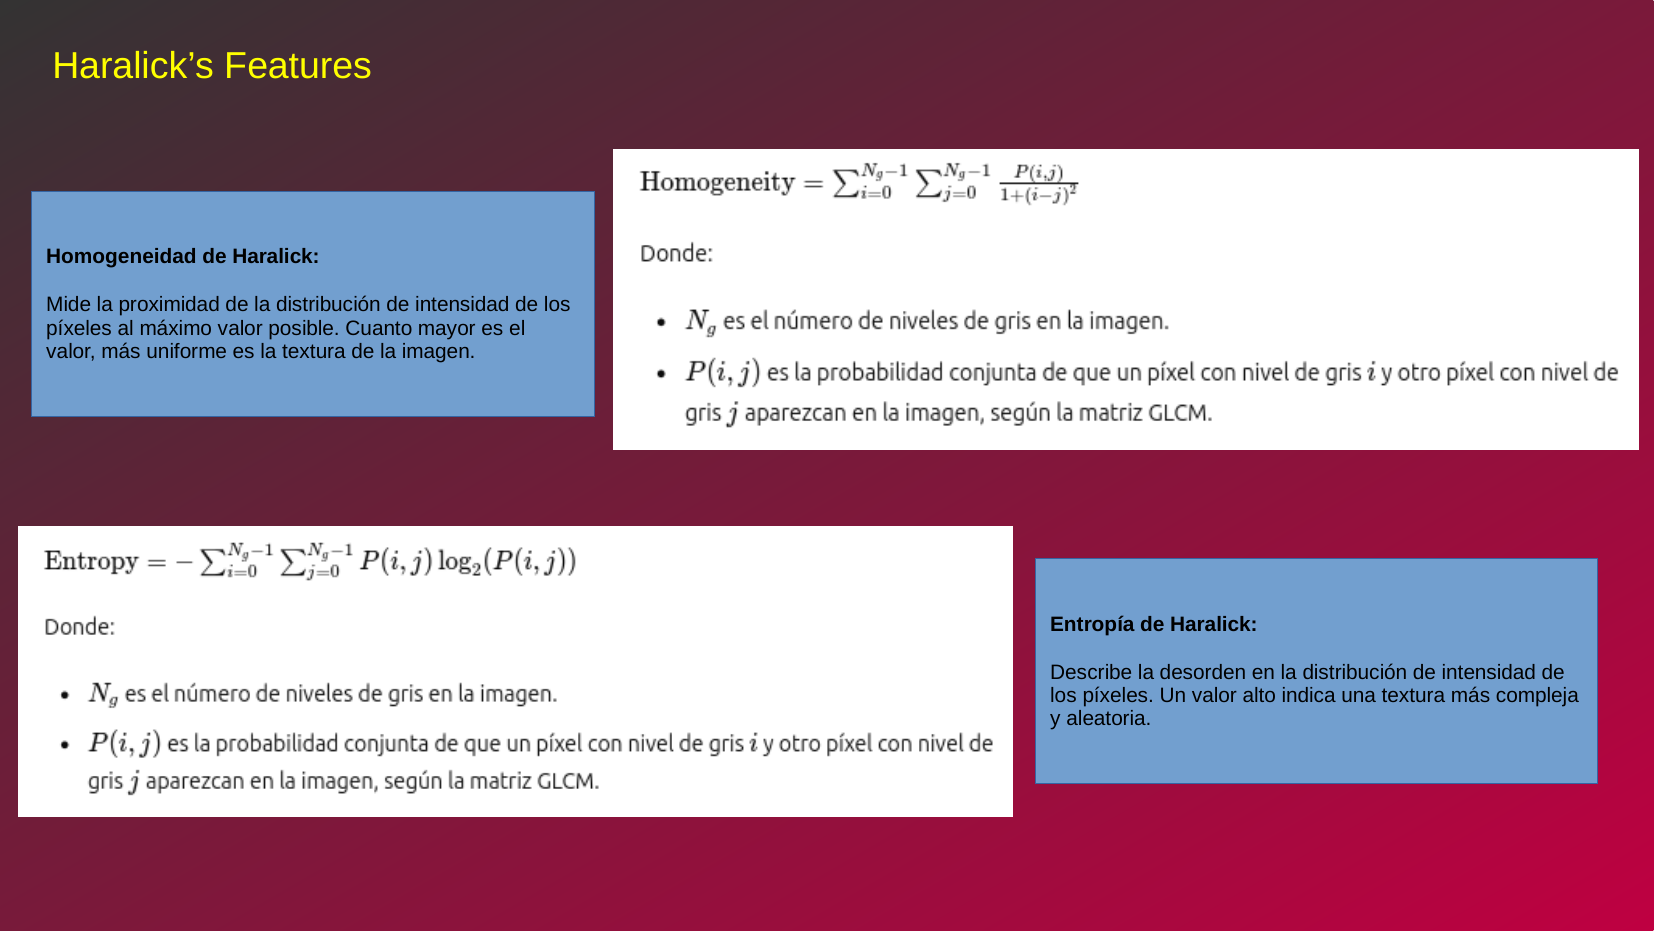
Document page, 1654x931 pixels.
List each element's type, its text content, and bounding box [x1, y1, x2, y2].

text_box Homogeneidad de Haralick: Mide la proximidad de la distribución de intensidad de los píxeles al máximo valor posible. Cuanto mayor es el valor, más uniforme es la textura de la imagen. [31, 191, 595, 417]
text_box Haralick’s Features [37, 37, 526, 113]
picture [18, 526, 1013, 818]
picture [613, 149, 1639, 451]
text_box Entropía de Haralick: Describe la desorden en la distribución de intensidad de los píxeles. Un valor alto indica una textura más compleja y aleatoria. [1035, 558, 1598, 784]
